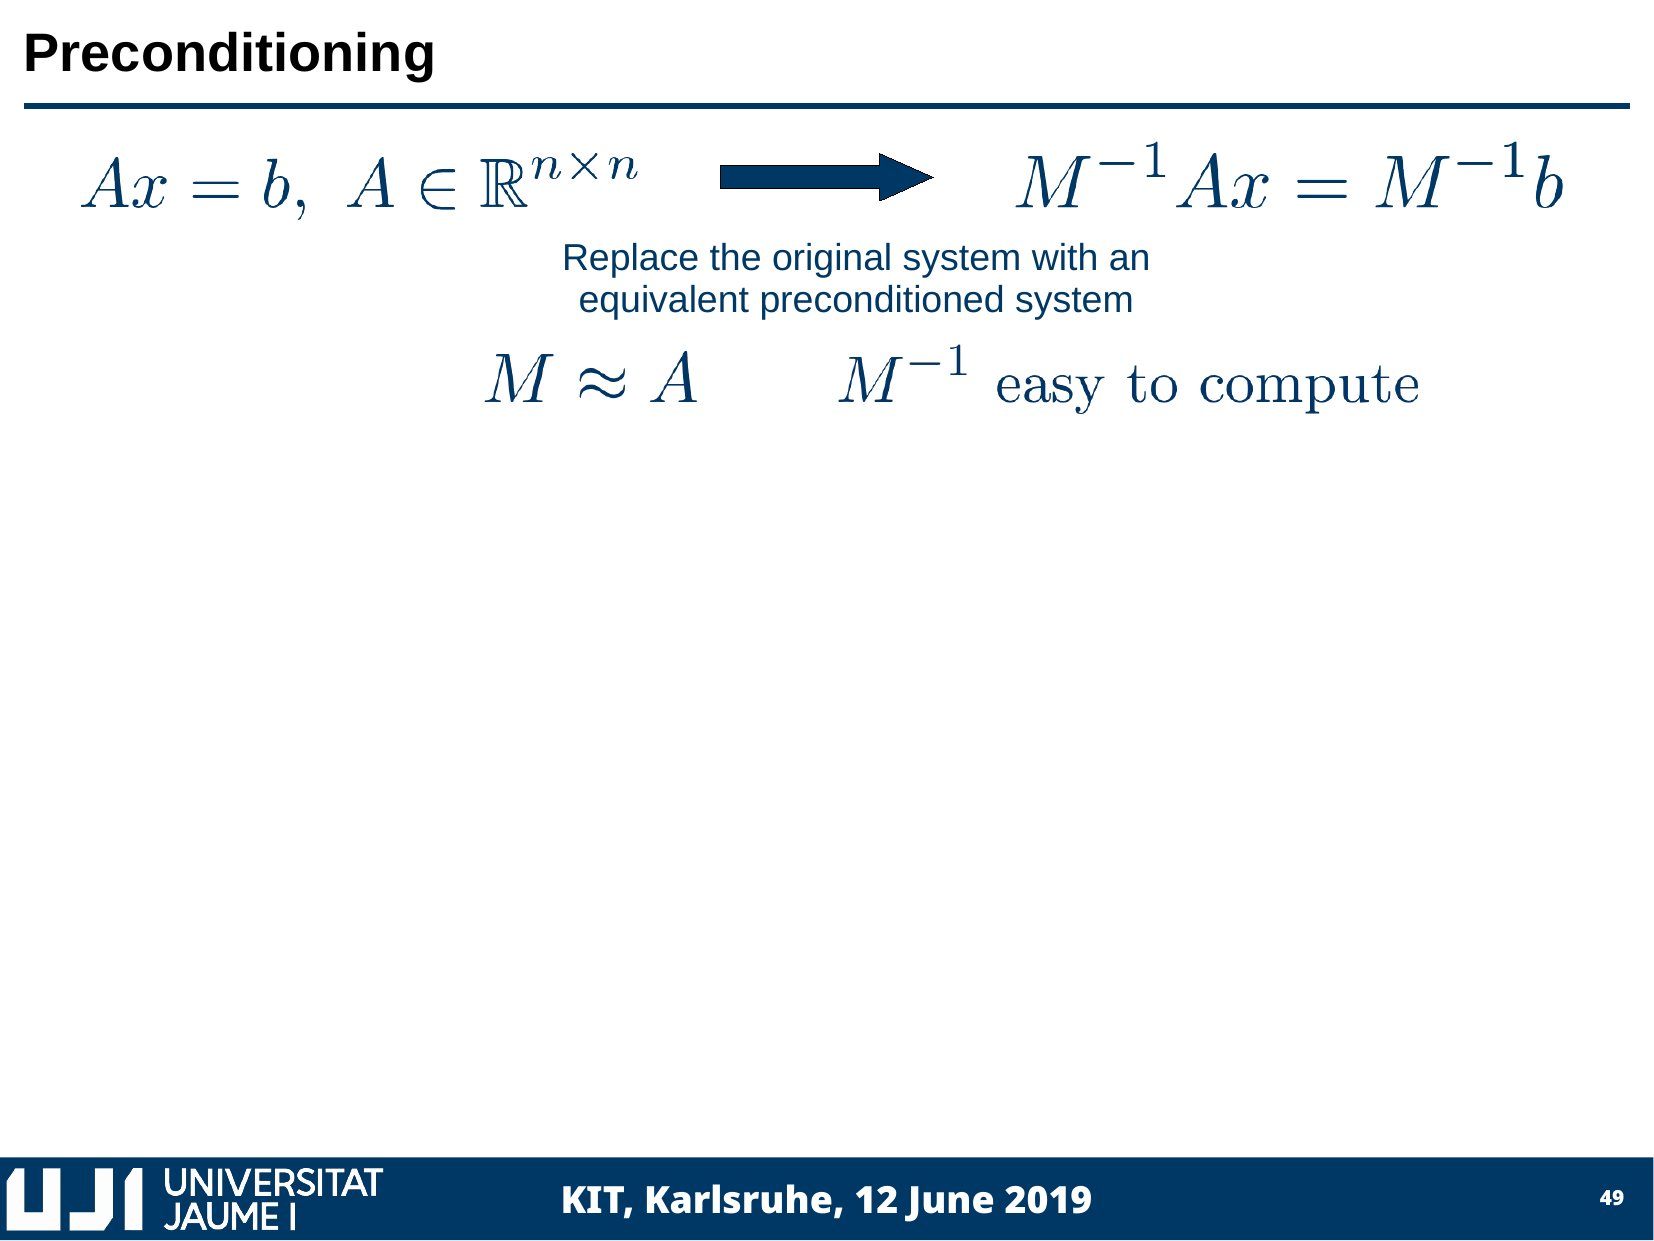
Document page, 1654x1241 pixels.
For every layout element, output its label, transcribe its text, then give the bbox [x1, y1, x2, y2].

picture [1015, 141, 1563, 208]
text_box [720, 153, 934, 201]
list Replace the original system with an equivalent preconditioned system [437, 236, 1205, 343]
picture [484, 351, 697, 402]
picture [0, 1158, 390, 1241]
picture [838, 344, 1418, 414]
picture [81, 153, 638, 220]
title Preconditioning [23, 0, 1630, 107]
